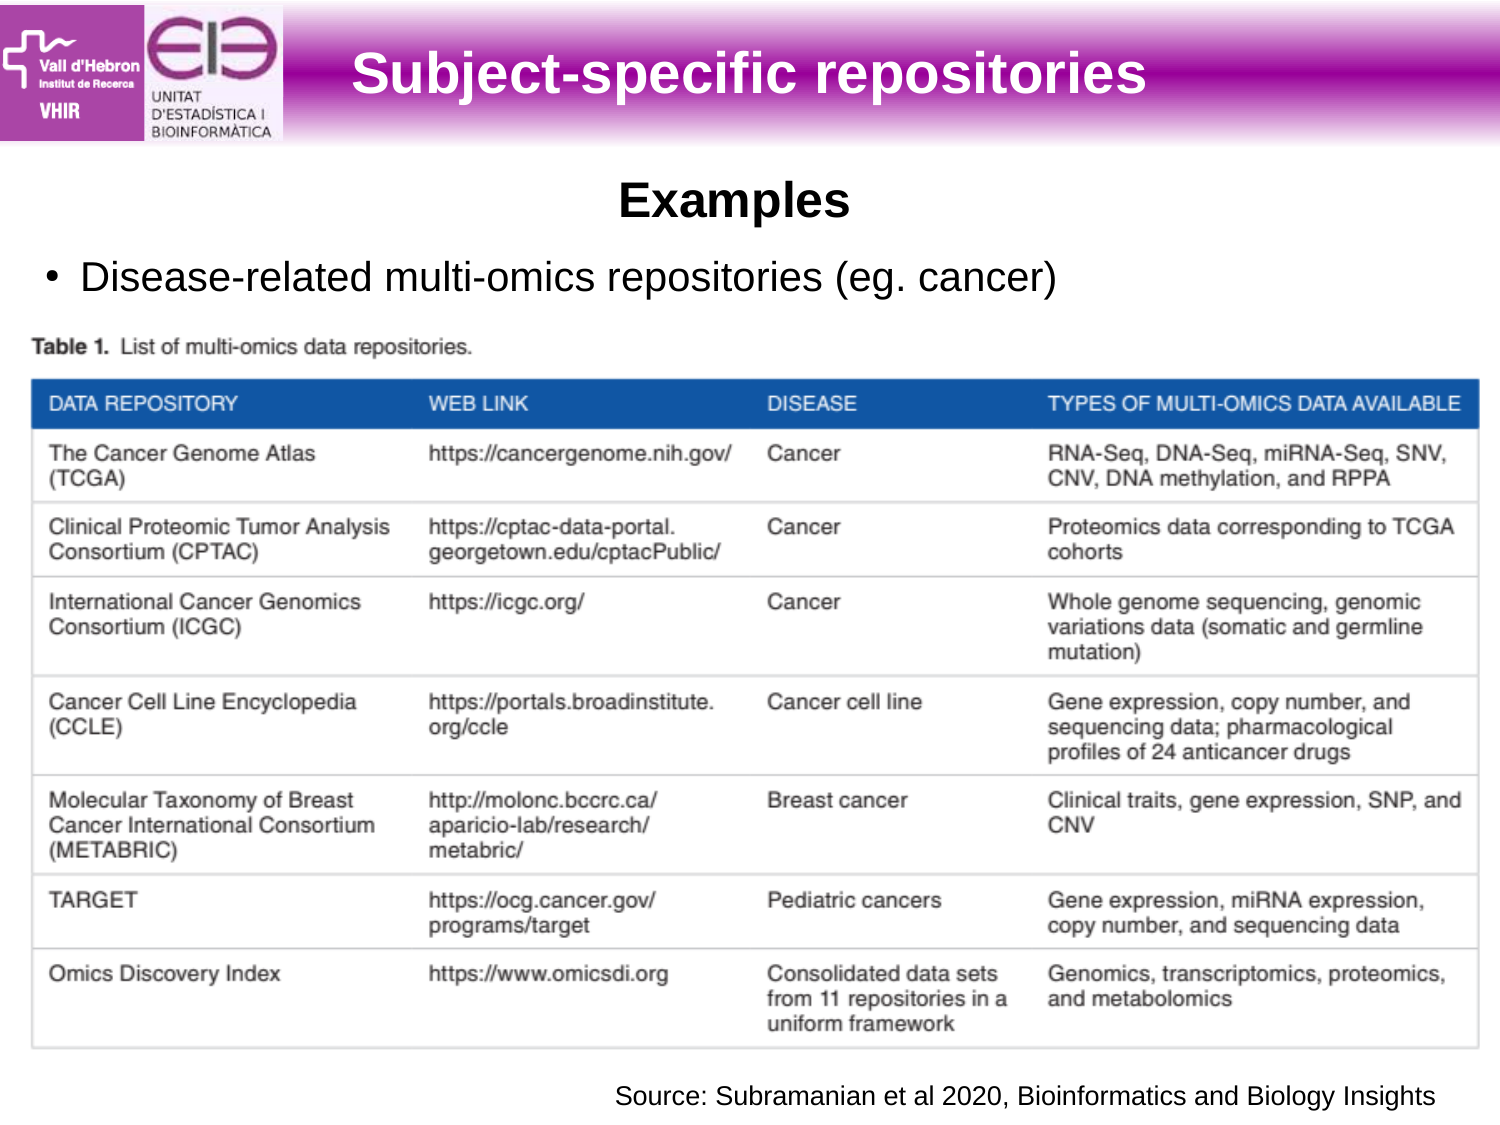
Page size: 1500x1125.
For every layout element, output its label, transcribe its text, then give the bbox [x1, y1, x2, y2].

text_box Examples [285, 164, 1186, 274]
picture [0, 5, 284, 141]
text_box Source: Subramanian et al 2020, Bioinformatics and Biology Insights [600, 1073, 1486, 1125]
text_box Disease-related multi-omics repositories (eg. cancer) [30, 246, 1486, 362]
text_box Subject-specific repositories [0, 0, 1500, 148]
picture [28, 331, 1486, 1053]
